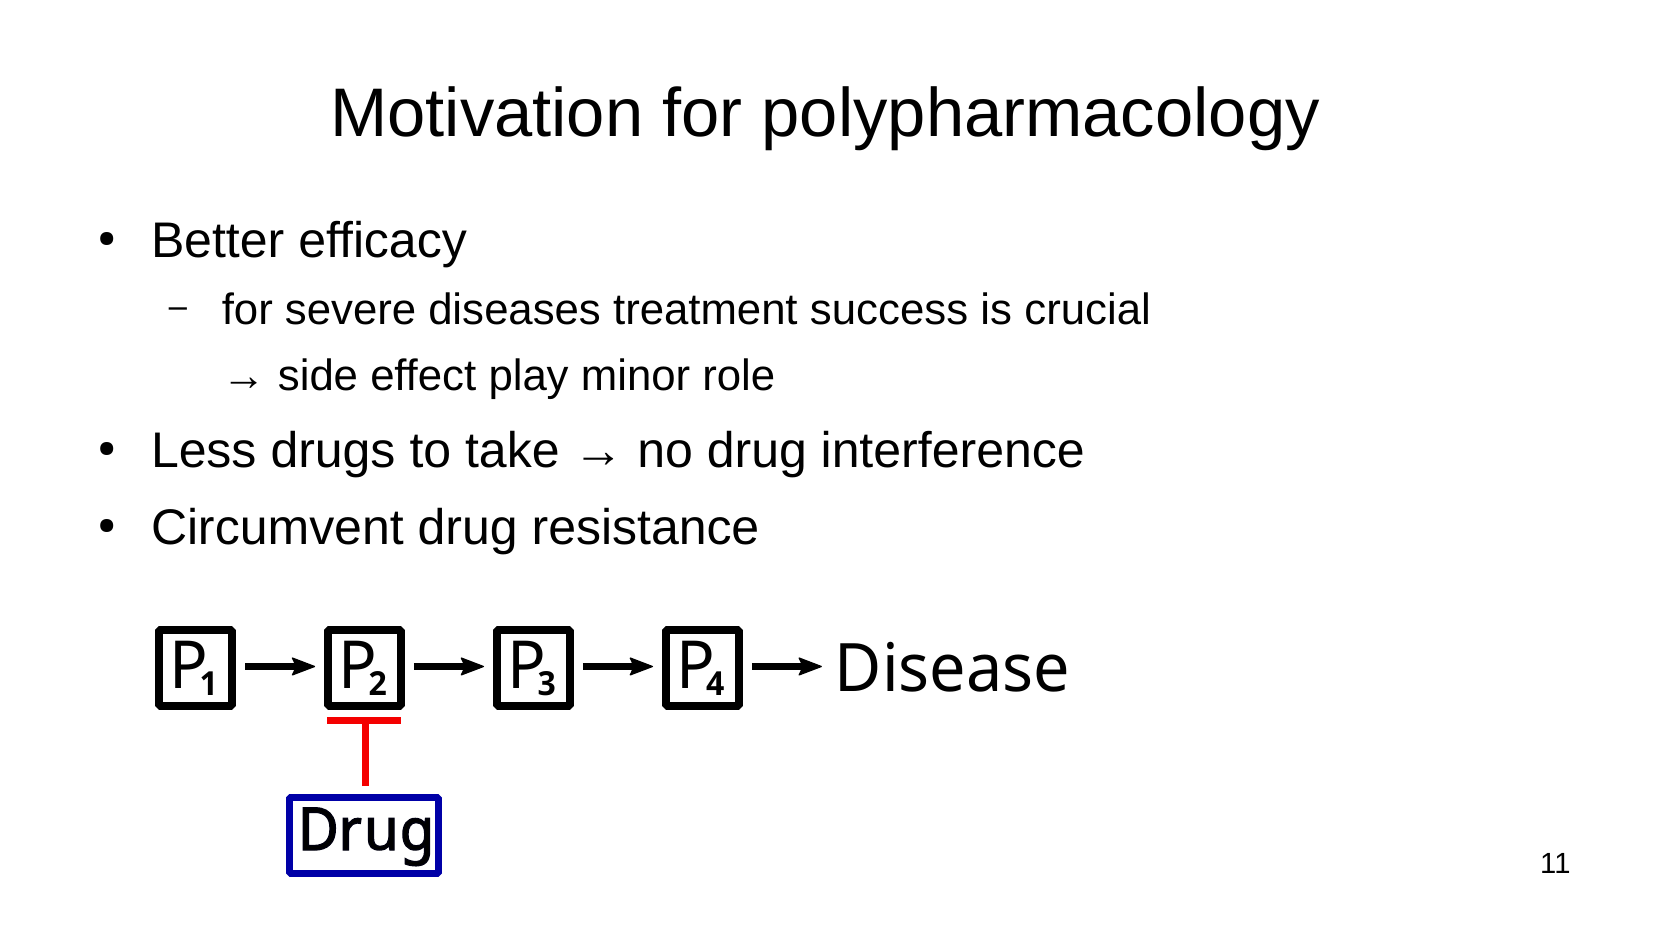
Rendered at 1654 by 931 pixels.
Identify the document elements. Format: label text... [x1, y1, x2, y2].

picture [143, 598, 1087, 931]
list Better efficacy for severe diseases treatment success is crucial → side effect play minor role Less drugs to take → no drug interference Circumvent drug resistance [80, 211, 1571, 753]
title Motivation for polypharmacology [80, 35, 1571, 191]
